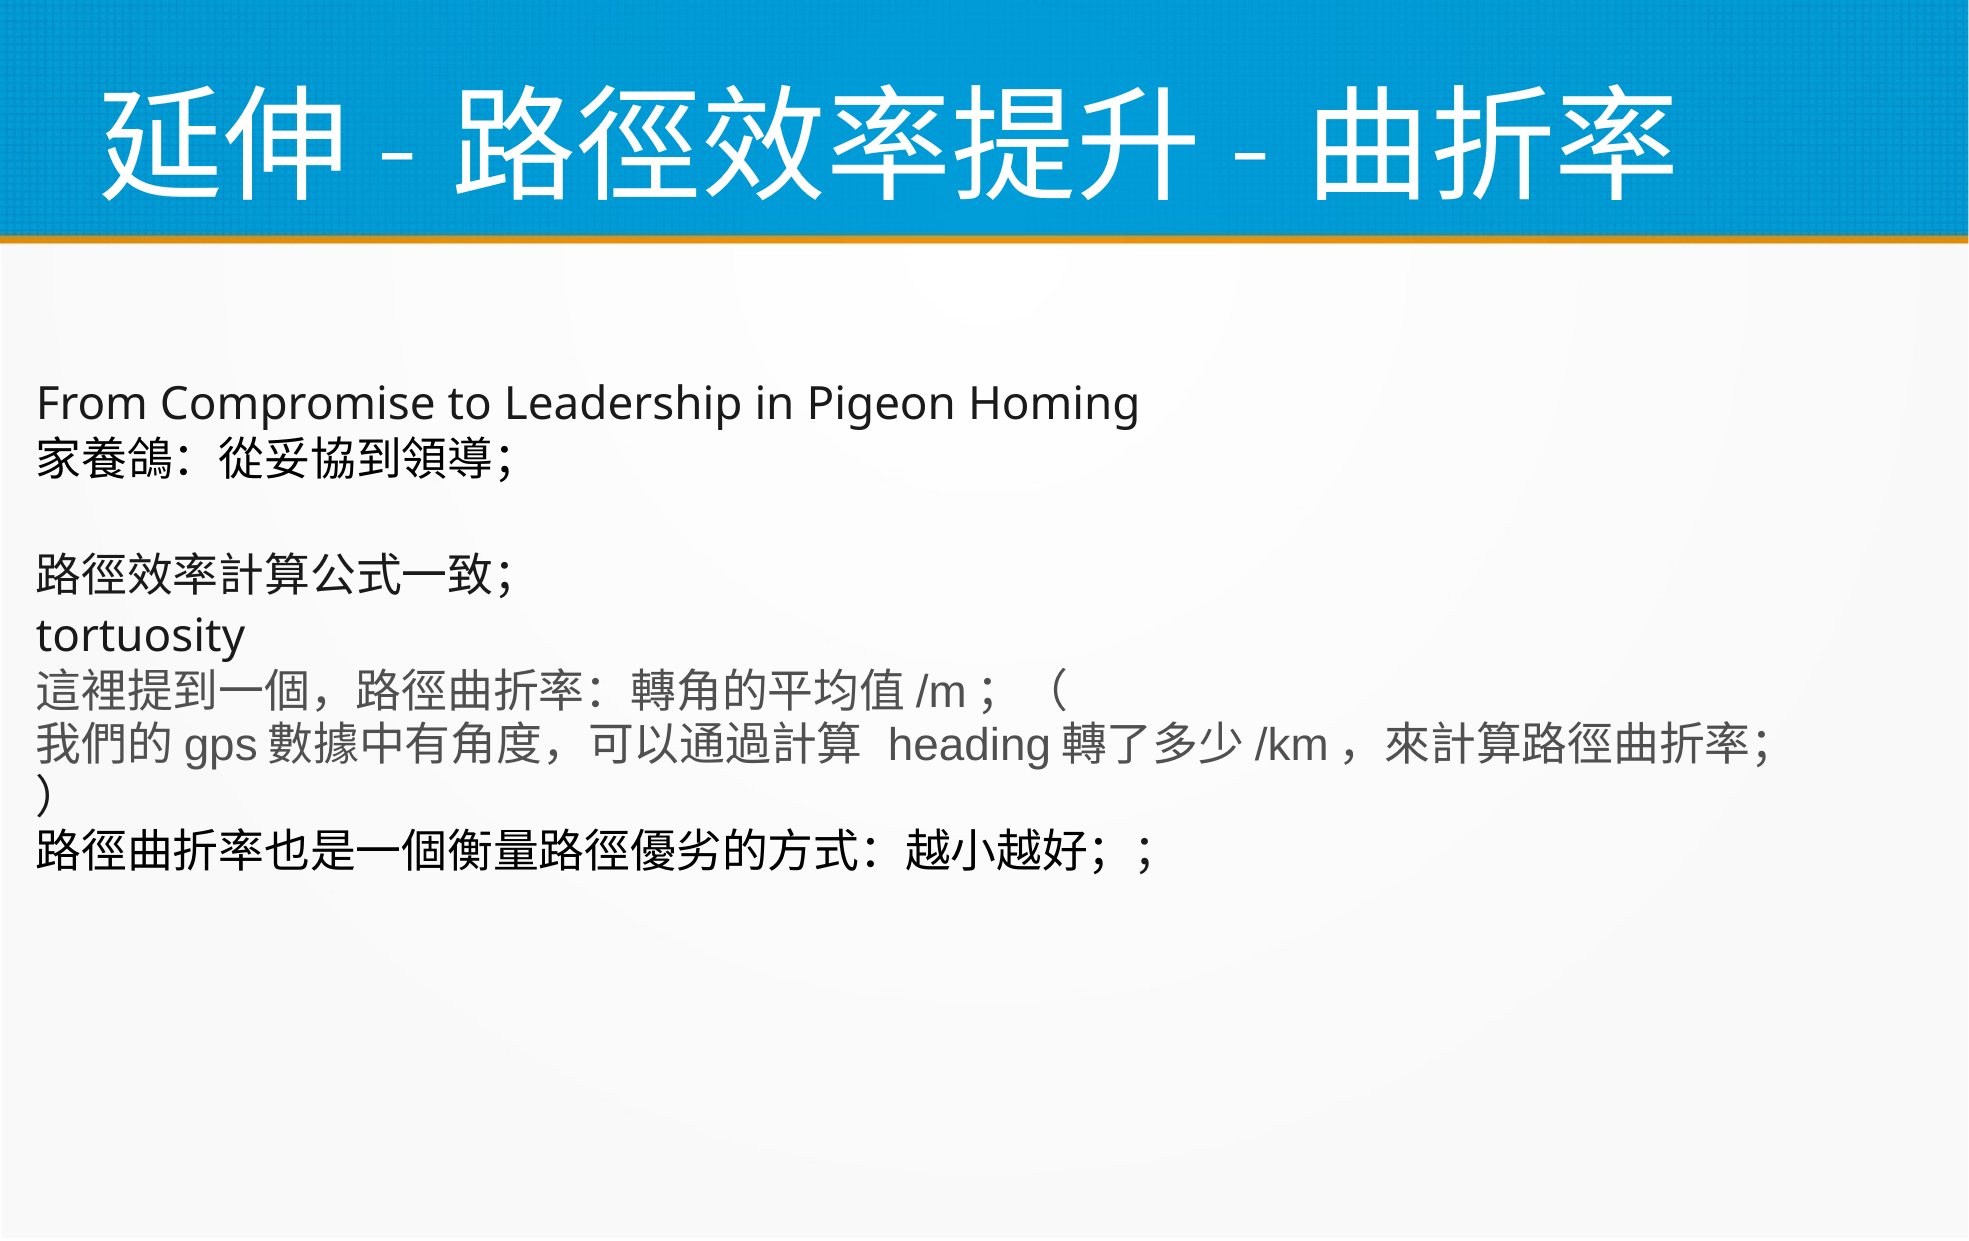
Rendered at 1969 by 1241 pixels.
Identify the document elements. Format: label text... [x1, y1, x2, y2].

picture [0, 233, 1969, 1241]
text_box From Compromise to Leadership in Pigeon Homing 家養鴿：從妥協到領導； 路徑效率計算公式一致； tortuosity 這裡提到一個，路徑曲折率：轉角的平均值/m；（ 我們的gps數據中有角度，可以通過計算 heading轉了多少/km，來計算路徑曲折率； ） 路徑曲折率也是一個衡量路徑優劣的方式：越小越好；； [30, 353, 1921, 1021]
title 延伸-路徑效率提升-曲折率 [98, 19, 1870, 227]
